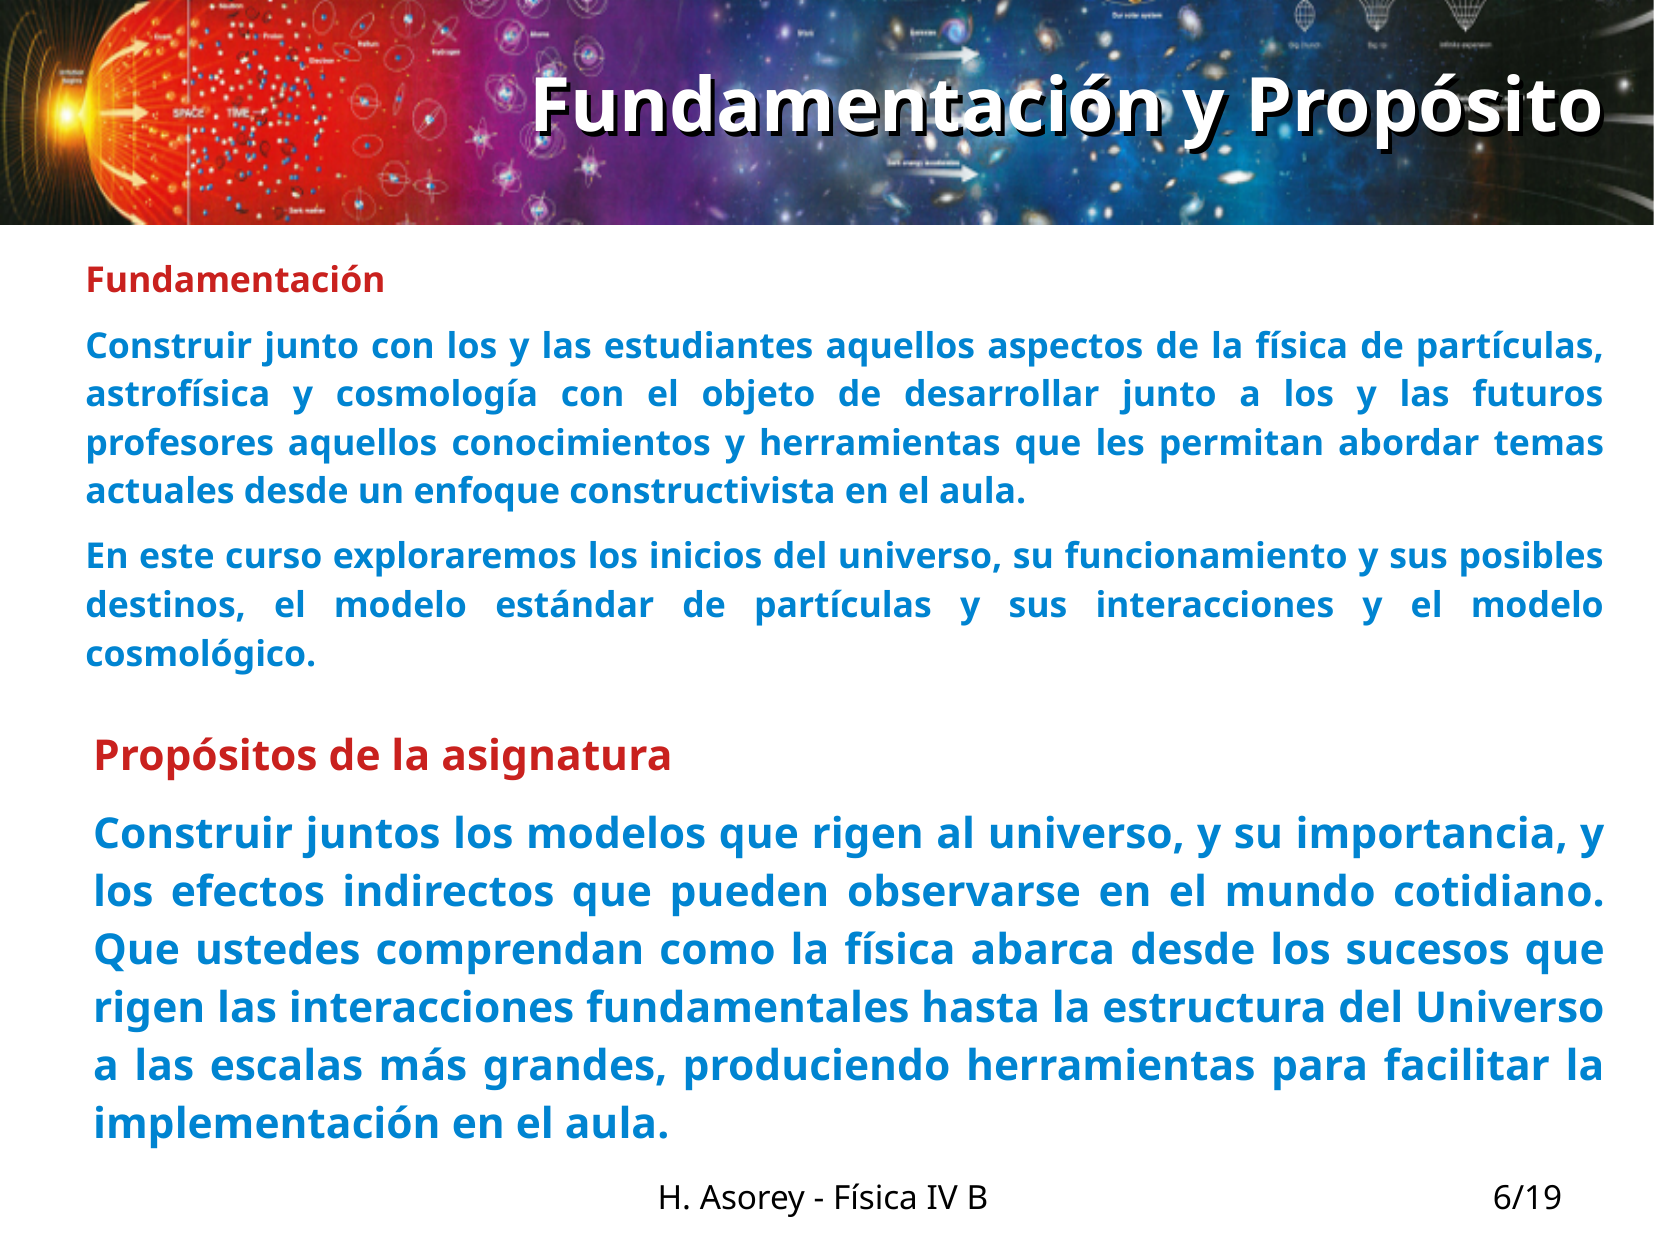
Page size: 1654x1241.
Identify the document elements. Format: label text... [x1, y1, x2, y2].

list Fundamentación Construir junto con los y las estudiantes aquellos aspectos de la física de partículas, astrofísica y cosmología con el objeto de desarrollar junto a los y las futuros profesores aquellos conocimientos y herramientas que les permitan abordar temas actuales desde un enfoque constructivista en el aula. En este curso exploraremos los inicios del universo, su funcionamiento y sus posibles destinos, el modelo estándar de partículas y sus interacciones y el modelo cosmológico. [45, 255, 1606, 685]
title Fundamentación y Propósito [45, 15, 1606, 191]
list Propósitos de la asignatura Construir juntos los modelos que rigen al universo, y su importancia, y los efectos indirectos que pueden observarse en el mundo cotidiano. Que ustedes comprendan como la física abarca desde los sucesos que rigen las interacciones fundamentales hasta la estructura del Universo a las escalas más grandes, produciendo herramientas para facilitar la implementación en el aula. [45, 725, 1606, 1155]
picture [0, 0, 1654, 225]
